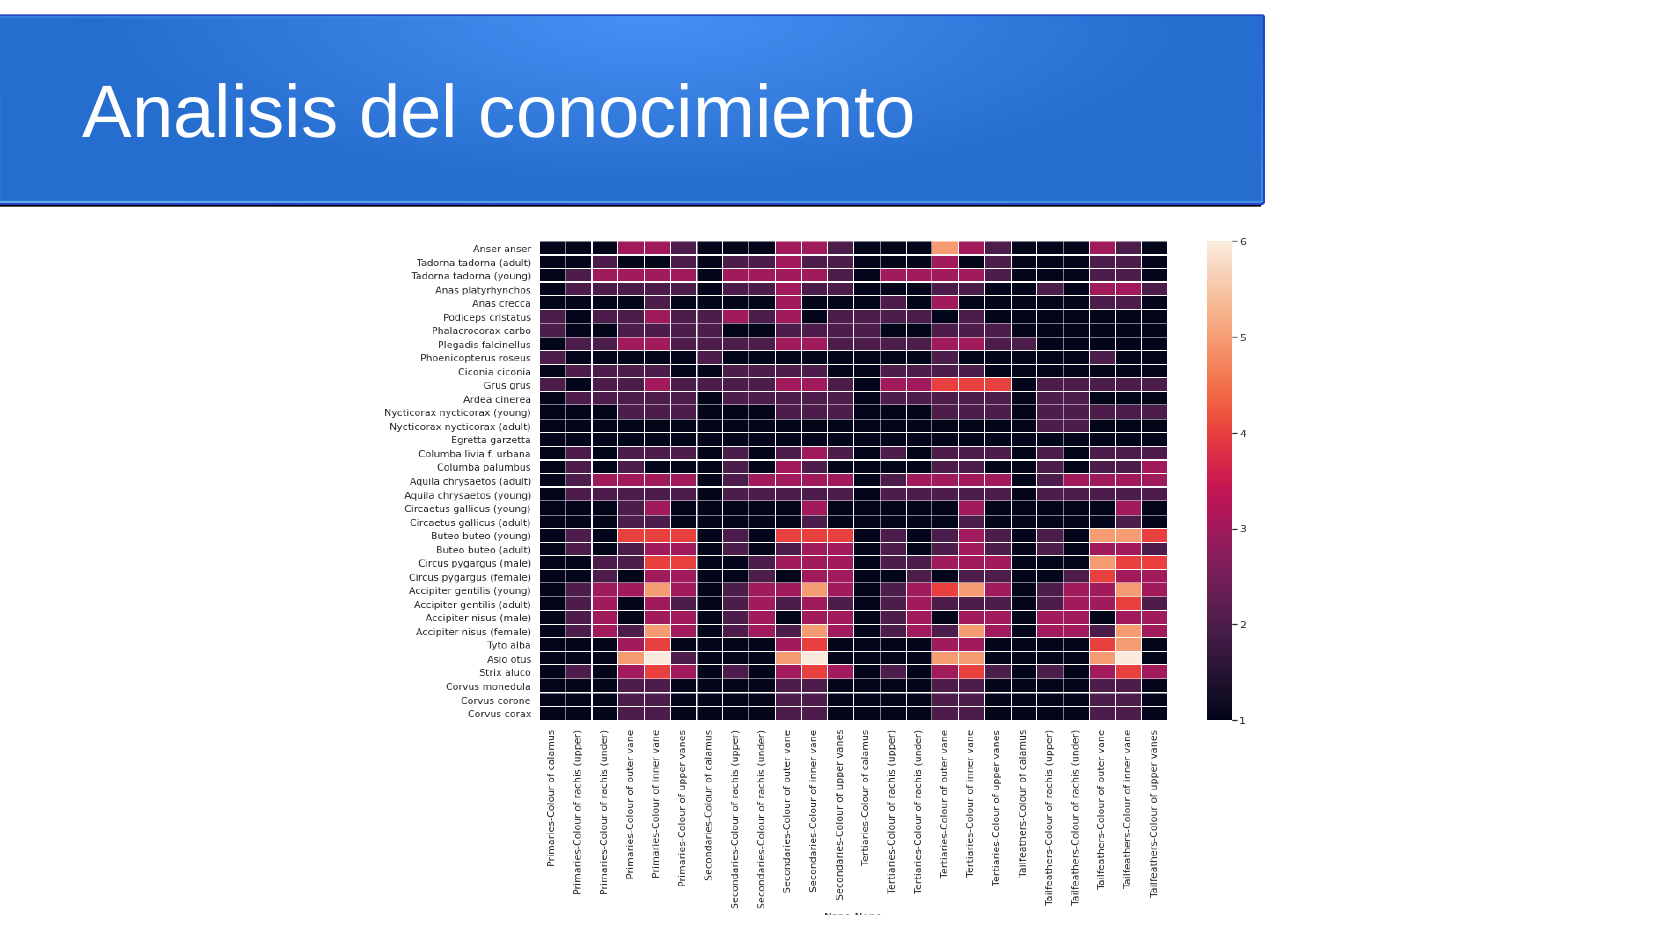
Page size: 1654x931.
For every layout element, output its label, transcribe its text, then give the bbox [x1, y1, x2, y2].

picture [375, 227, 1254, 916]
title Analisis del conocimiento [82, 35, 1235, 189]
